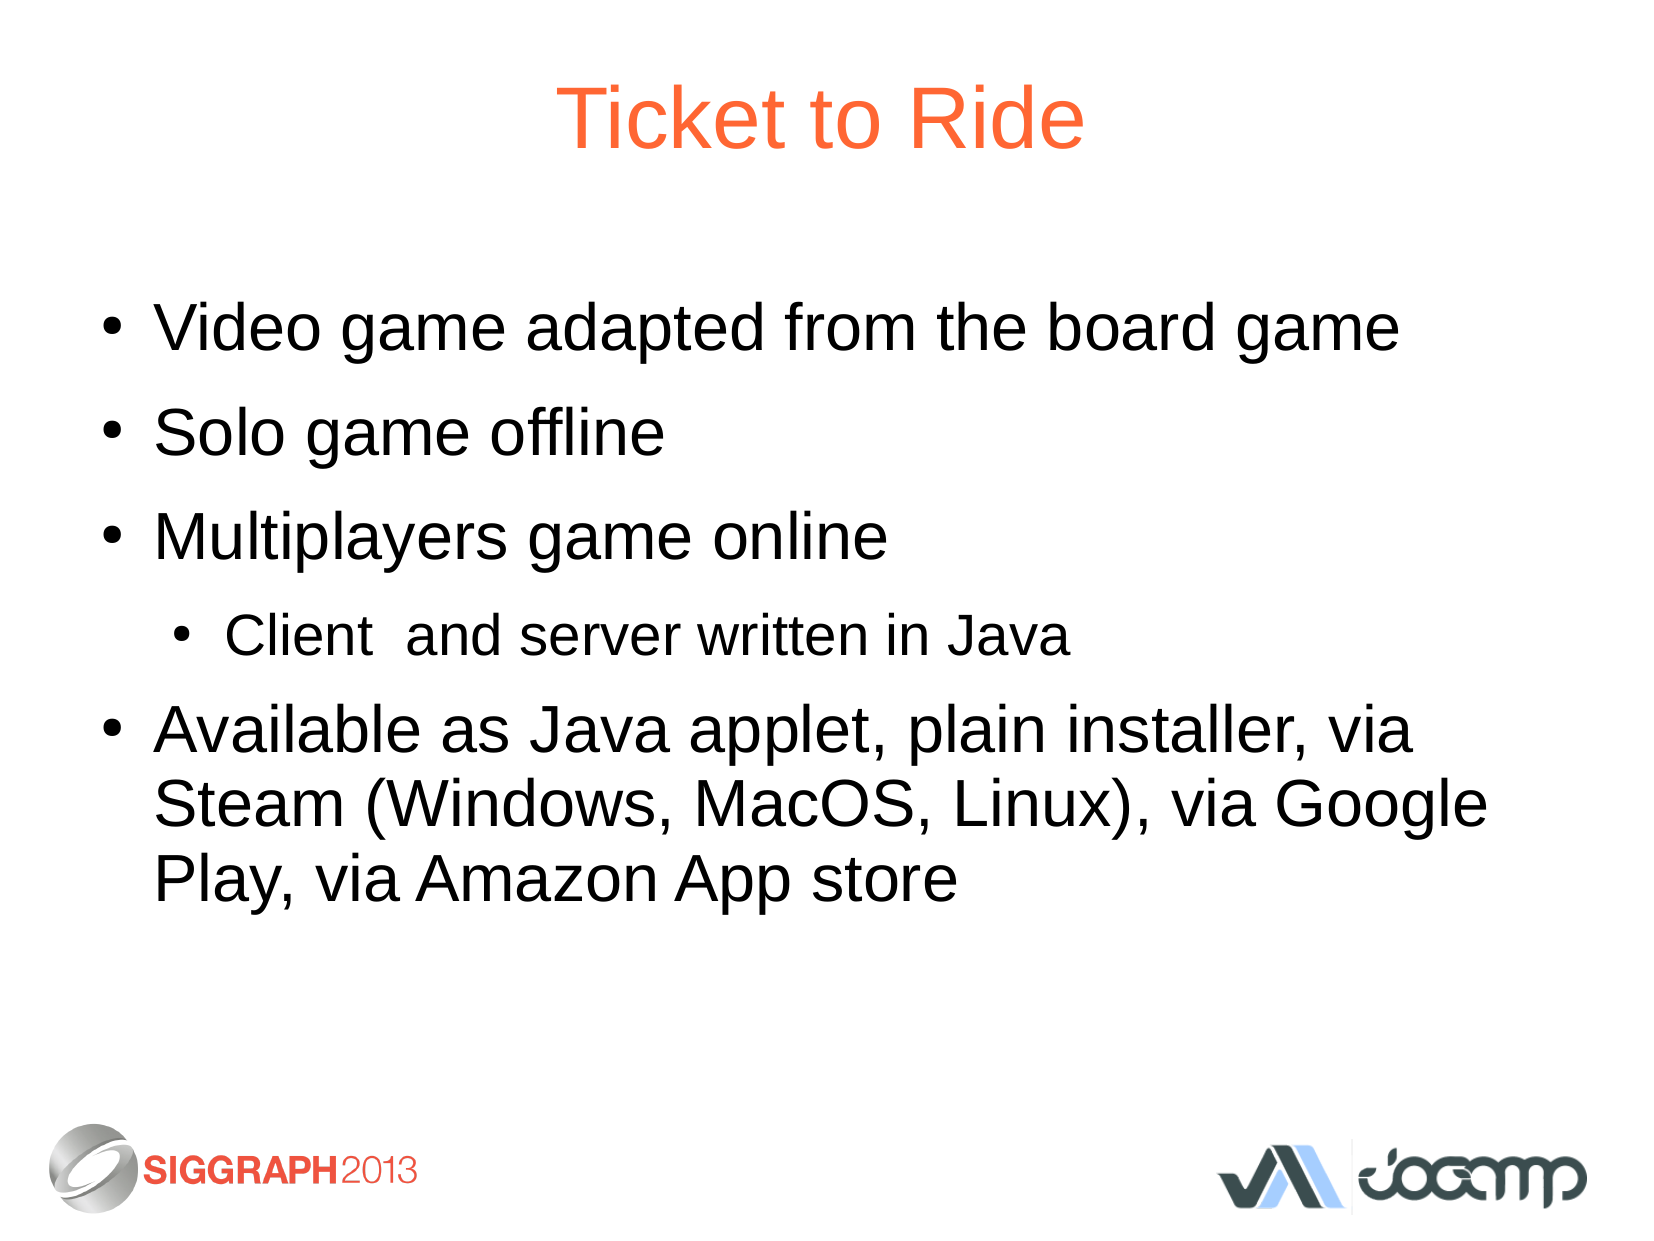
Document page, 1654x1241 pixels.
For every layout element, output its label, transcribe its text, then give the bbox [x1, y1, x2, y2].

title Ticket to Ride [68, 49, 1576, 188]
picture [1215, 1139, 1587, 1215]
list Video game adapted from the board game Solo game offline Multiplayers game online Client and server written in Java Available as Java applet, plain installer, via Steam (Windows, MacOS, Linux), via Google Play, via Amazon App store [82, 290, 1538, 1010]
picture [45, 1122, 421, 1215]
